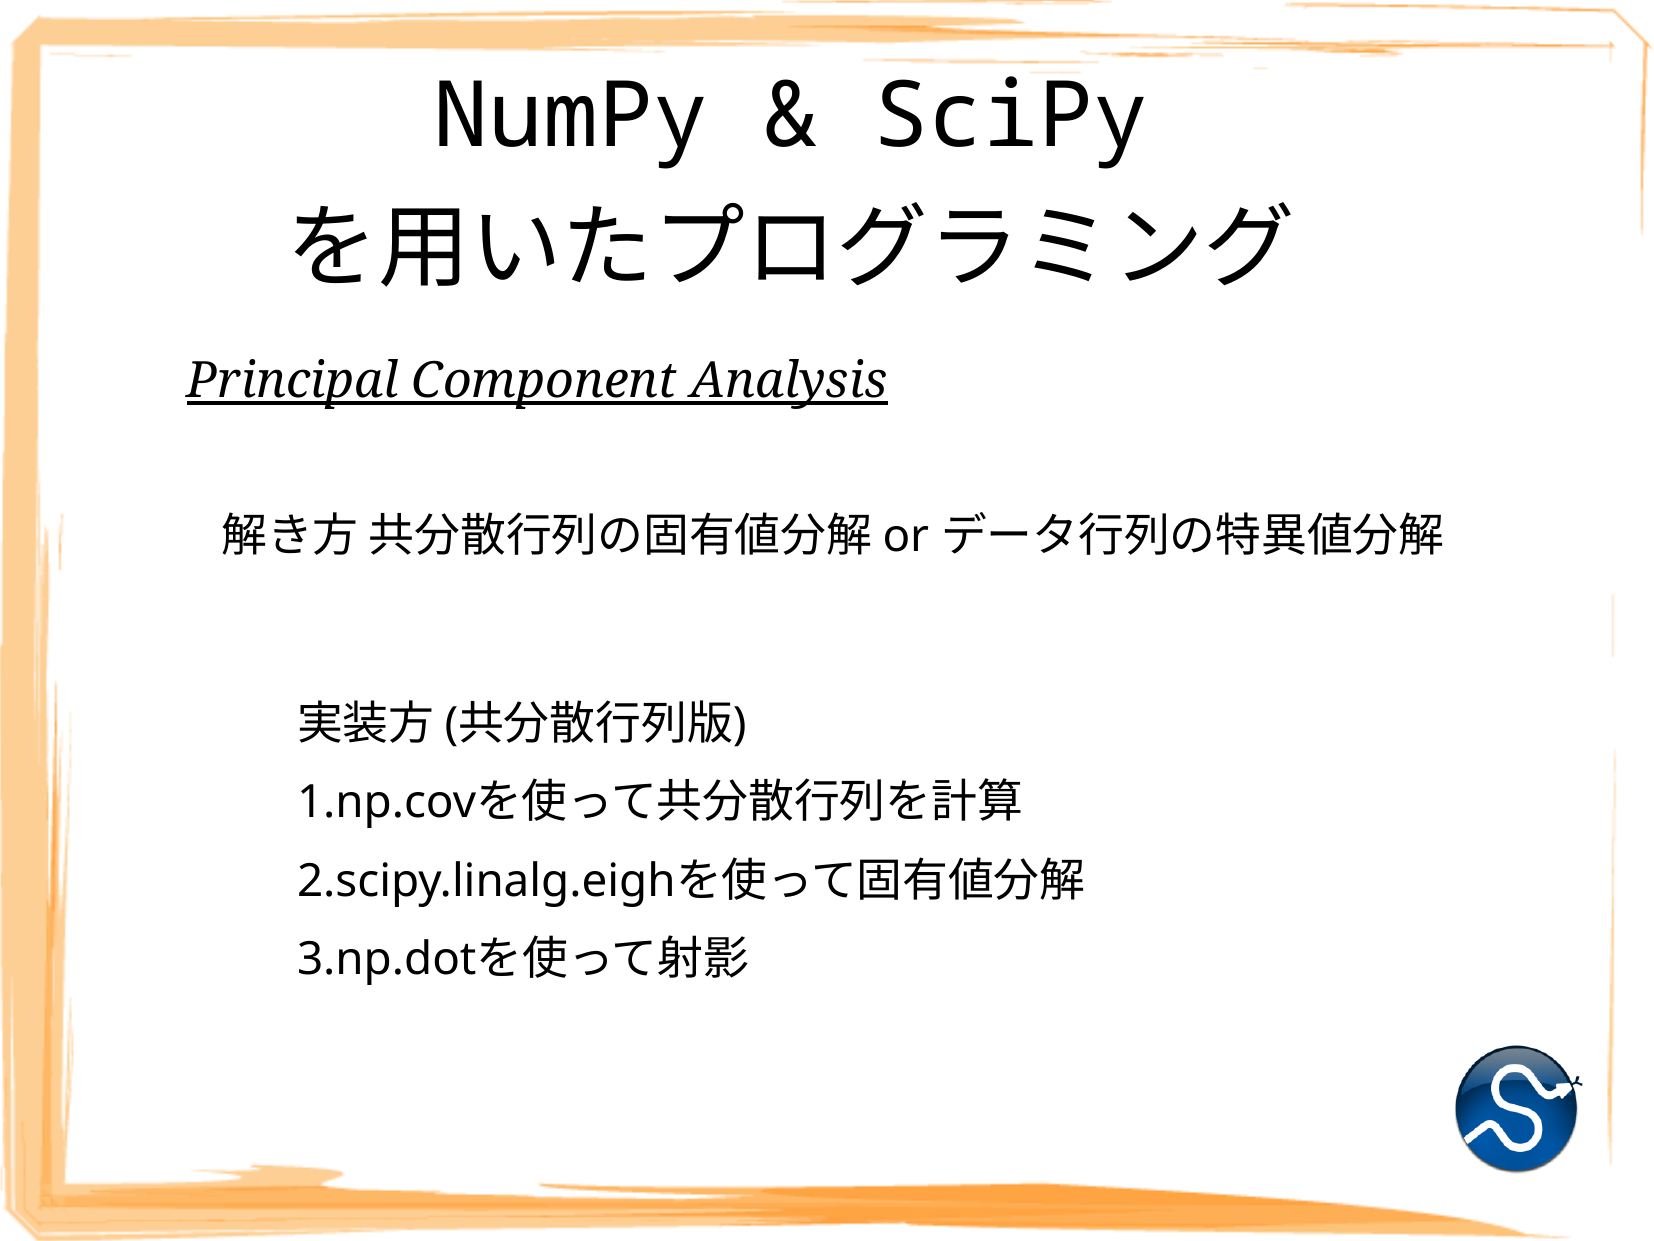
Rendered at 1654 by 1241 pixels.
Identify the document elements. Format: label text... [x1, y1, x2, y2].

text_box Principal Component Analysis [171, 336, 816, 412]
title NumPy & SciPy を用いたプログラミング [47, 70, 1536, 284]
text_box 解き方 共分散行列の固有値分解 or データ行列の特異値分解 [206, 490, 1438, 556]
text_box 実装方 (共分散行列版) np.covを使って共分散行列を計算 scipy.linalg.eighを使って固有値分解 np.dotを使って射影 [282, 679, 1152, 927]
picture [0, 0, 1654, 1241]
